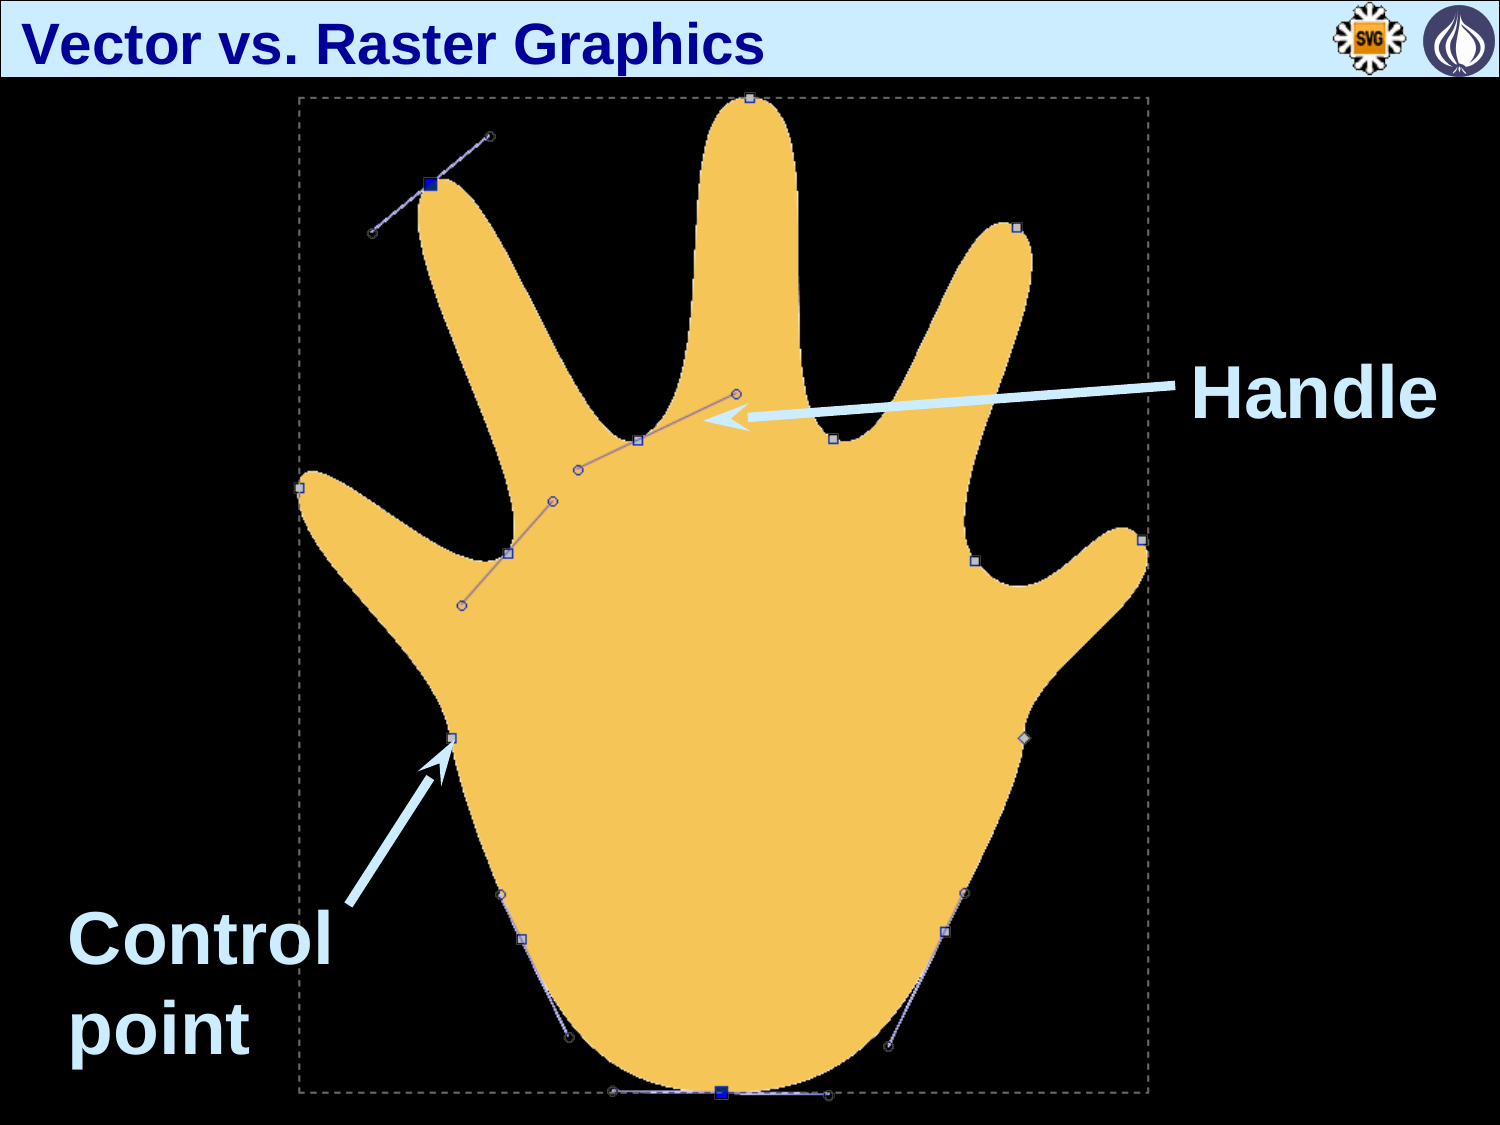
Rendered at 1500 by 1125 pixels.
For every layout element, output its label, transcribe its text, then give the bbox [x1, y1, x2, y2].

text_box [783, 0, 1328, 79]
picture [1423, 5, 1495, 77]
text_box [1412, 0, 1500, 79]
text_box Vector vs. Raster Graphics [6, 0, 783, 85]
picture [260, 78, 1185, 1125]
picture [1328, 0, 1412, 79]
text_box [0, 0, 6, 79]
text_box Handle [1175, 335, 1483, 442]
text_box Control point [53, 881, 384, 1077]
